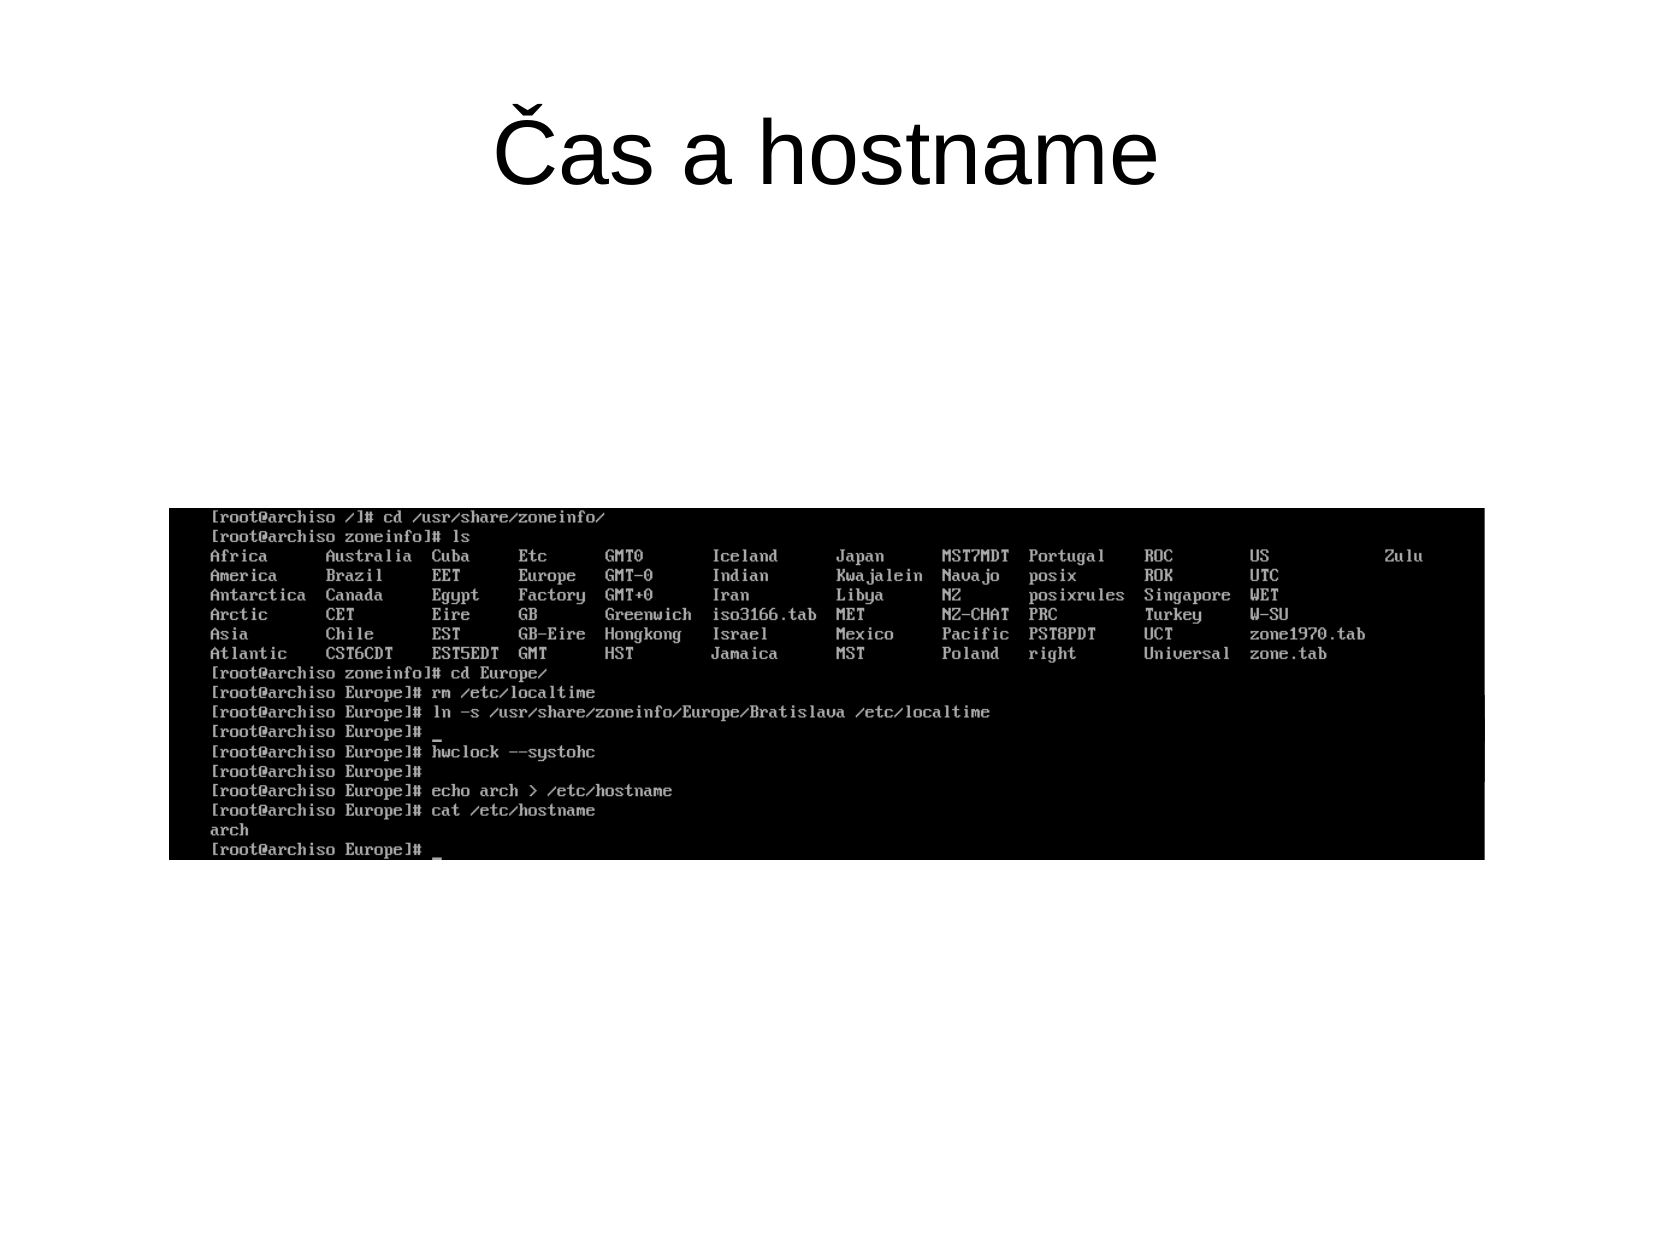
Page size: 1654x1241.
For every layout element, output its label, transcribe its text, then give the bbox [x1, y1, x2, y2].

title Čas a hostname [82, 49, 1571, 257]
picture [169, 508, 1485, 860]
